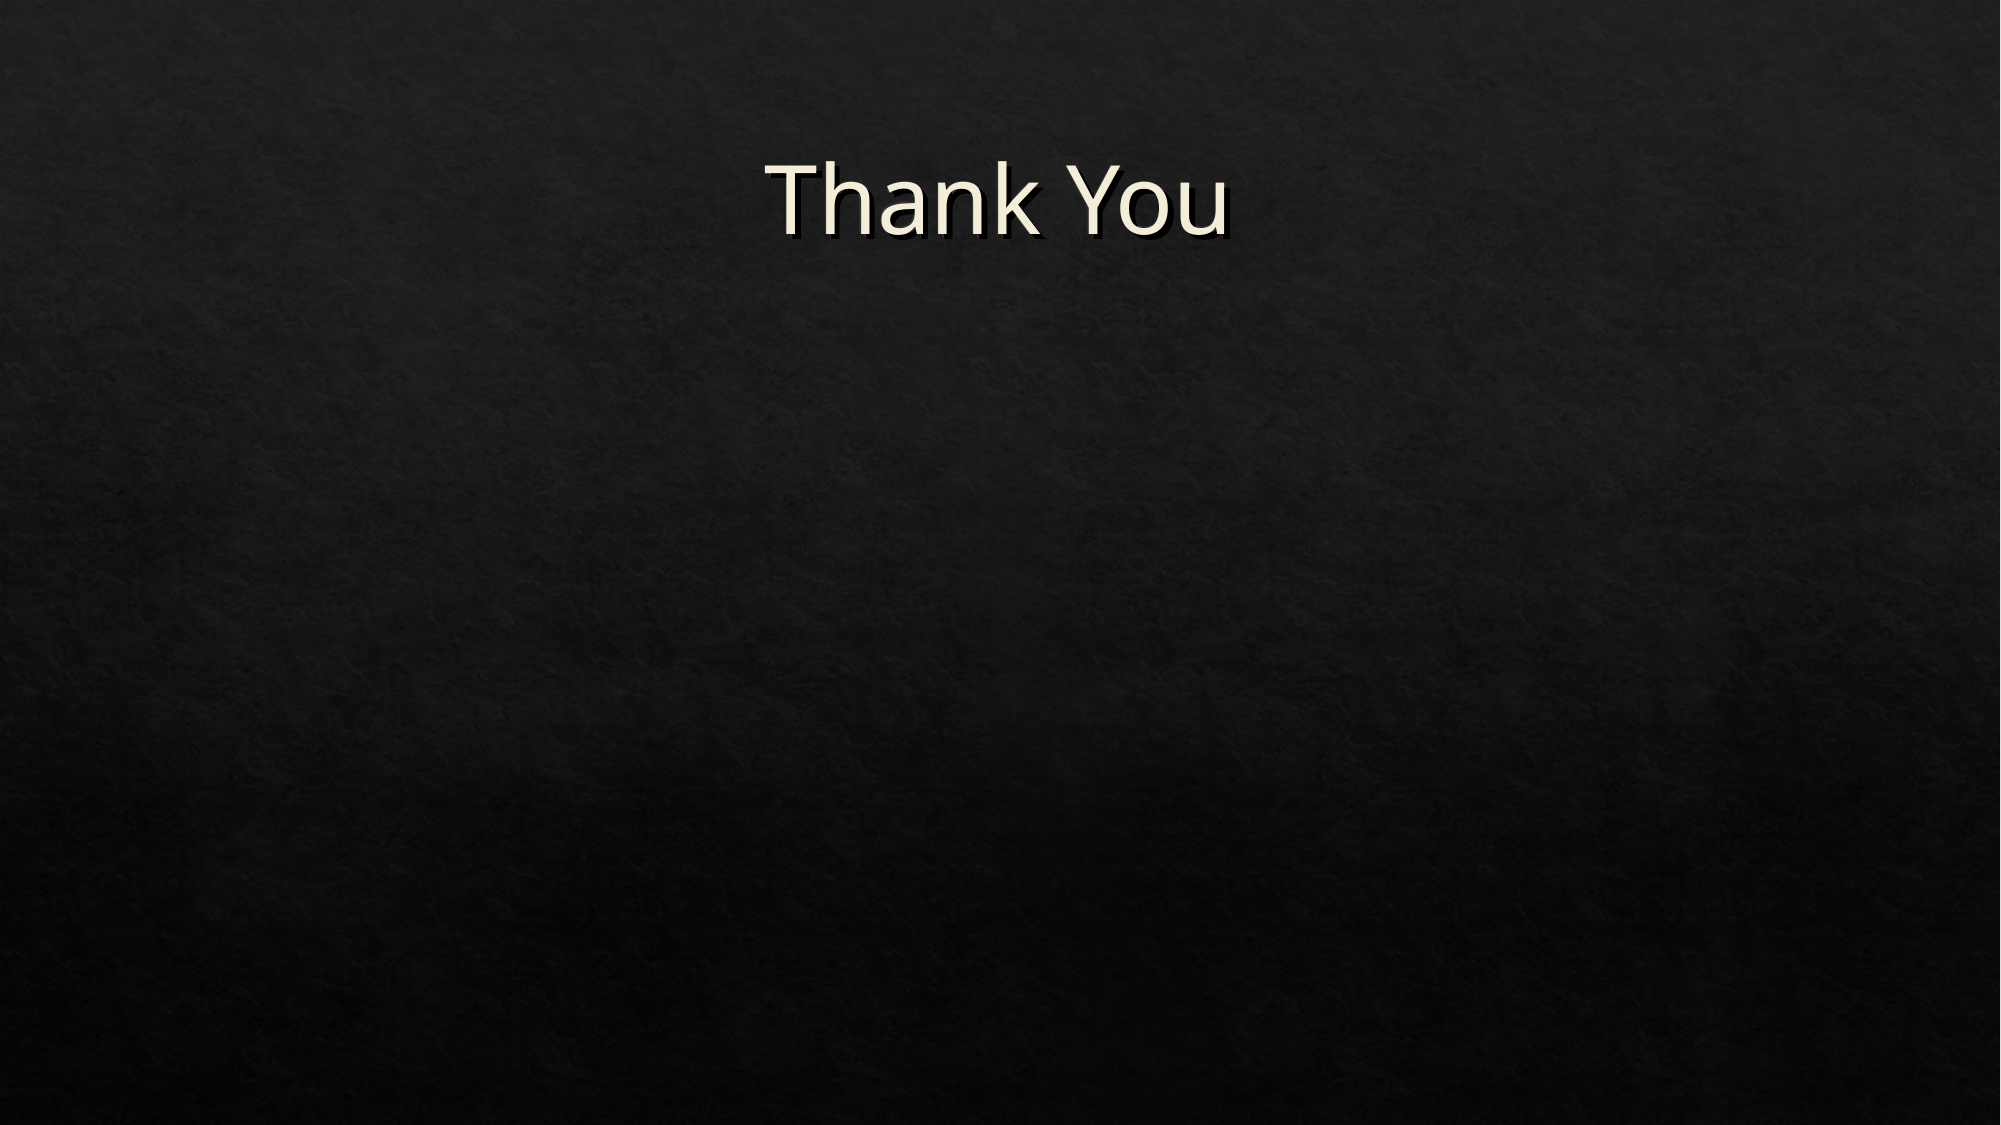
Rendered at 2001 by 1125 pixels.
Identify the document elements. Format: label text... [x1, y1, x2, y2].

title Thank You [149, 99, 1849, 307]
